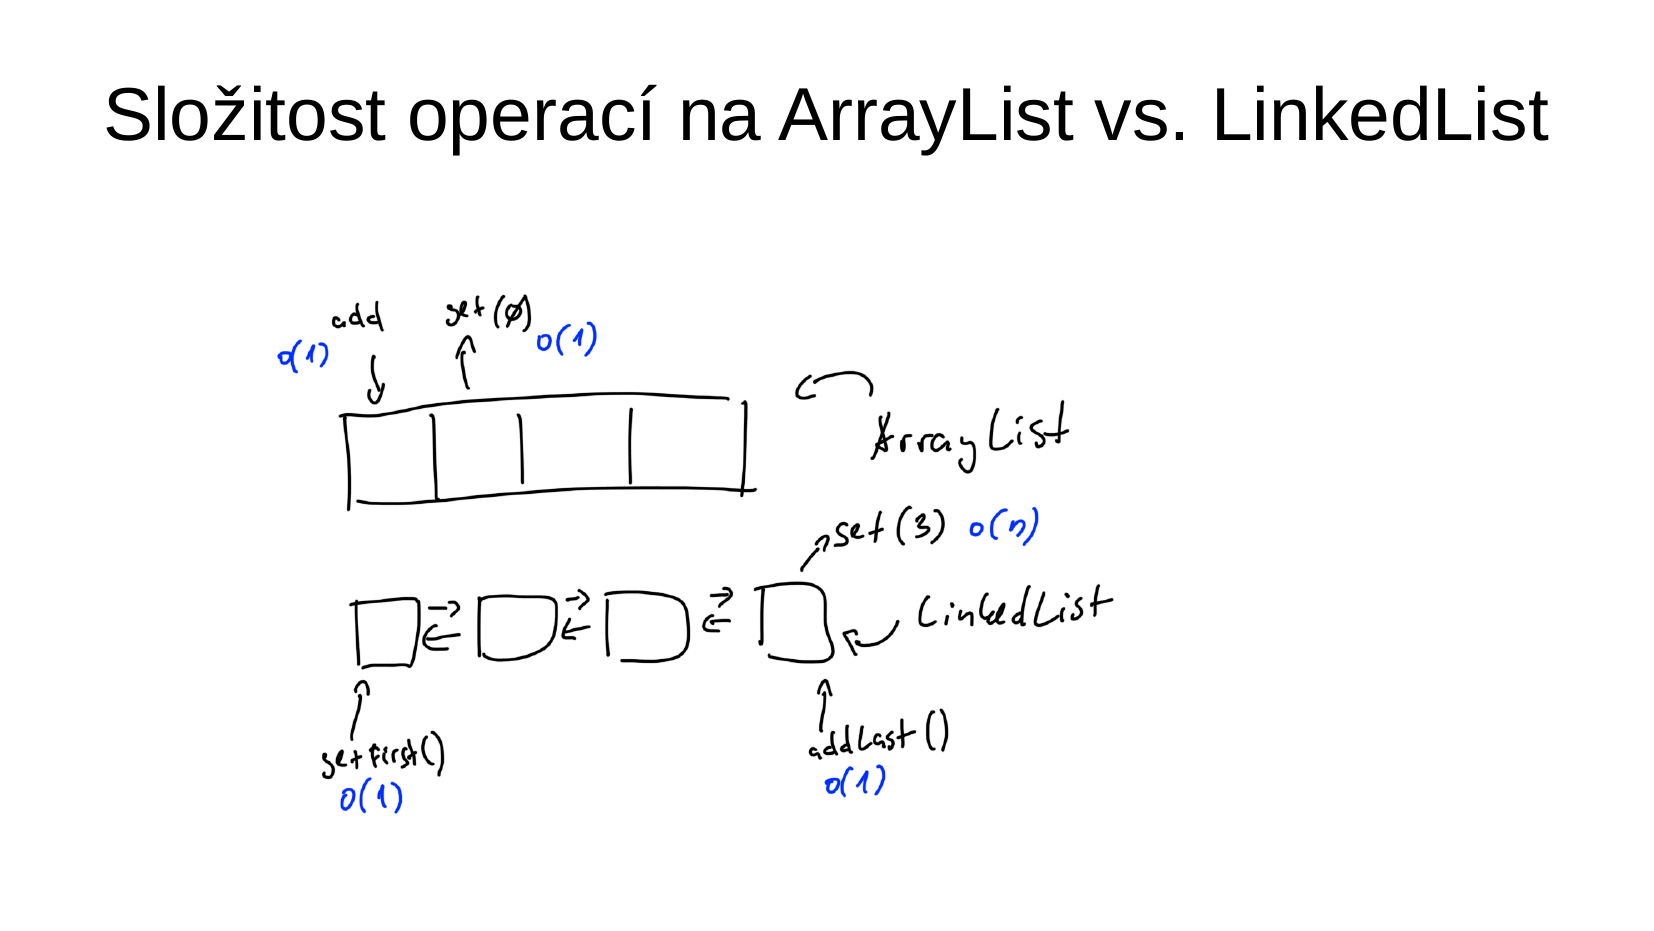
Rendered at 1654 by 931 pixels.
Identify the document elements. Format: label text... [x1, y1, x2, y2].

title Složitost operací na ArrayList vs. LinkedList [82, 37, 1571, 193]
picture [150, 225, 1579, 833]
